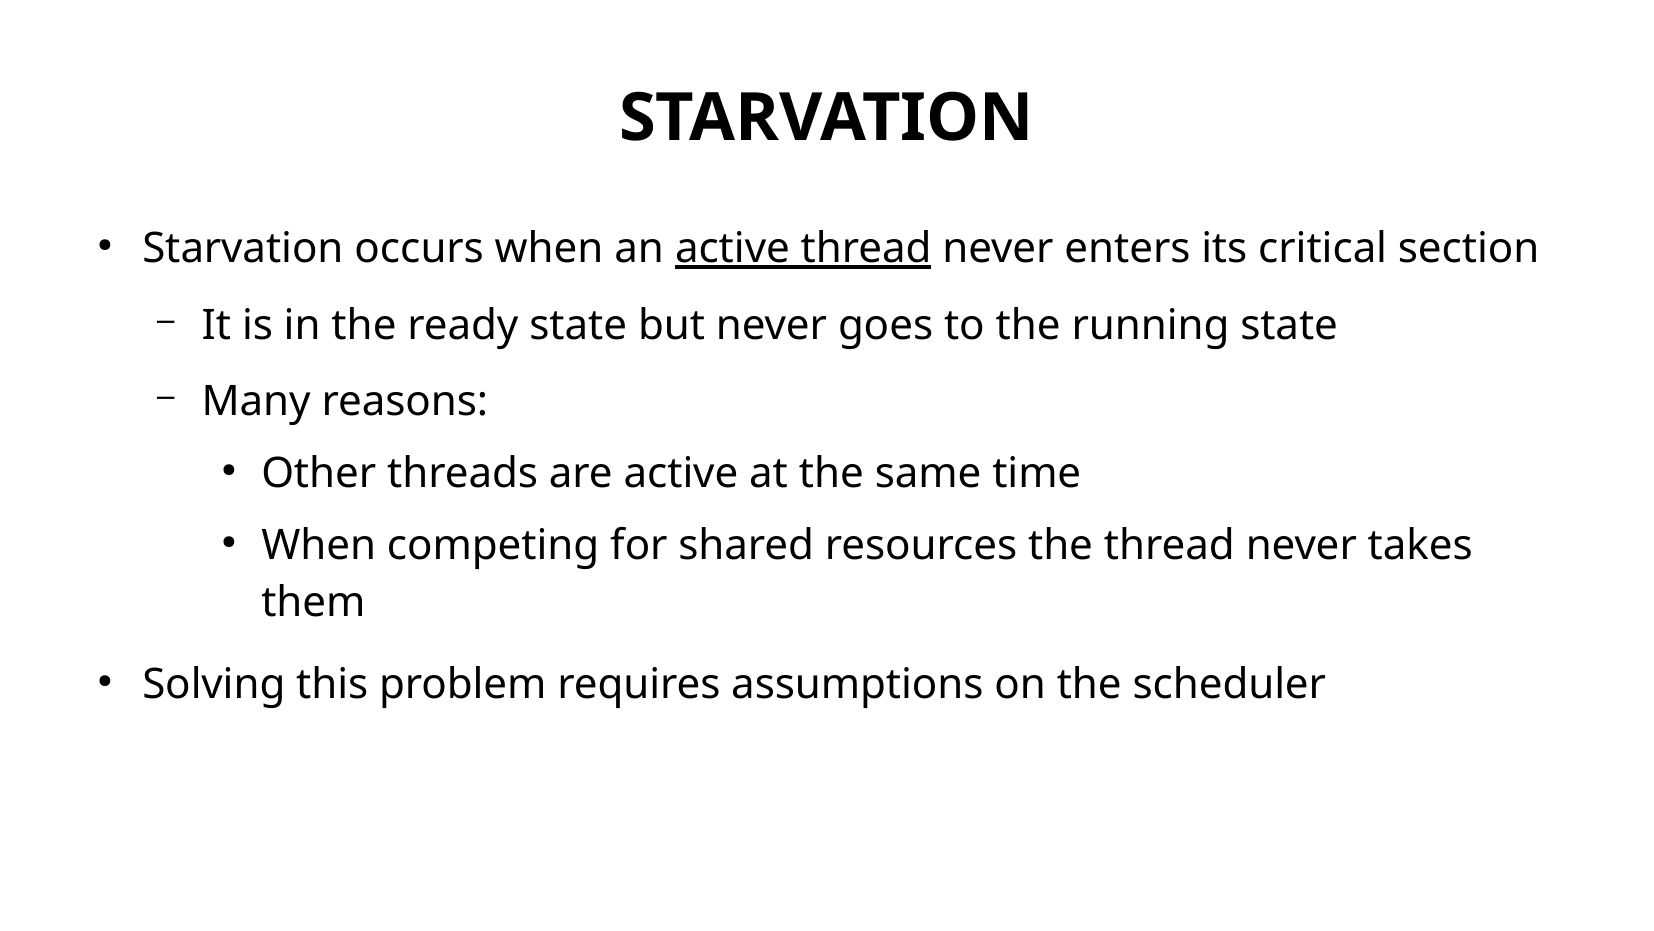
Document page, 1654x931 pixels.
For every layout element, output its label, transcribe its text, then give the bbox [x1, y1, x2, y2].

list Starvation occurs when an active thread never enters its critical section It is in the ready state but never goes to the running state Many reasons: Other threads are active at the same time When competing for shared resources the thread never takes them Solving this problem requires assumptions on the scheduler [82, 217, 1571, 757]
title STARVATION [82, 36, 1571, 193]
